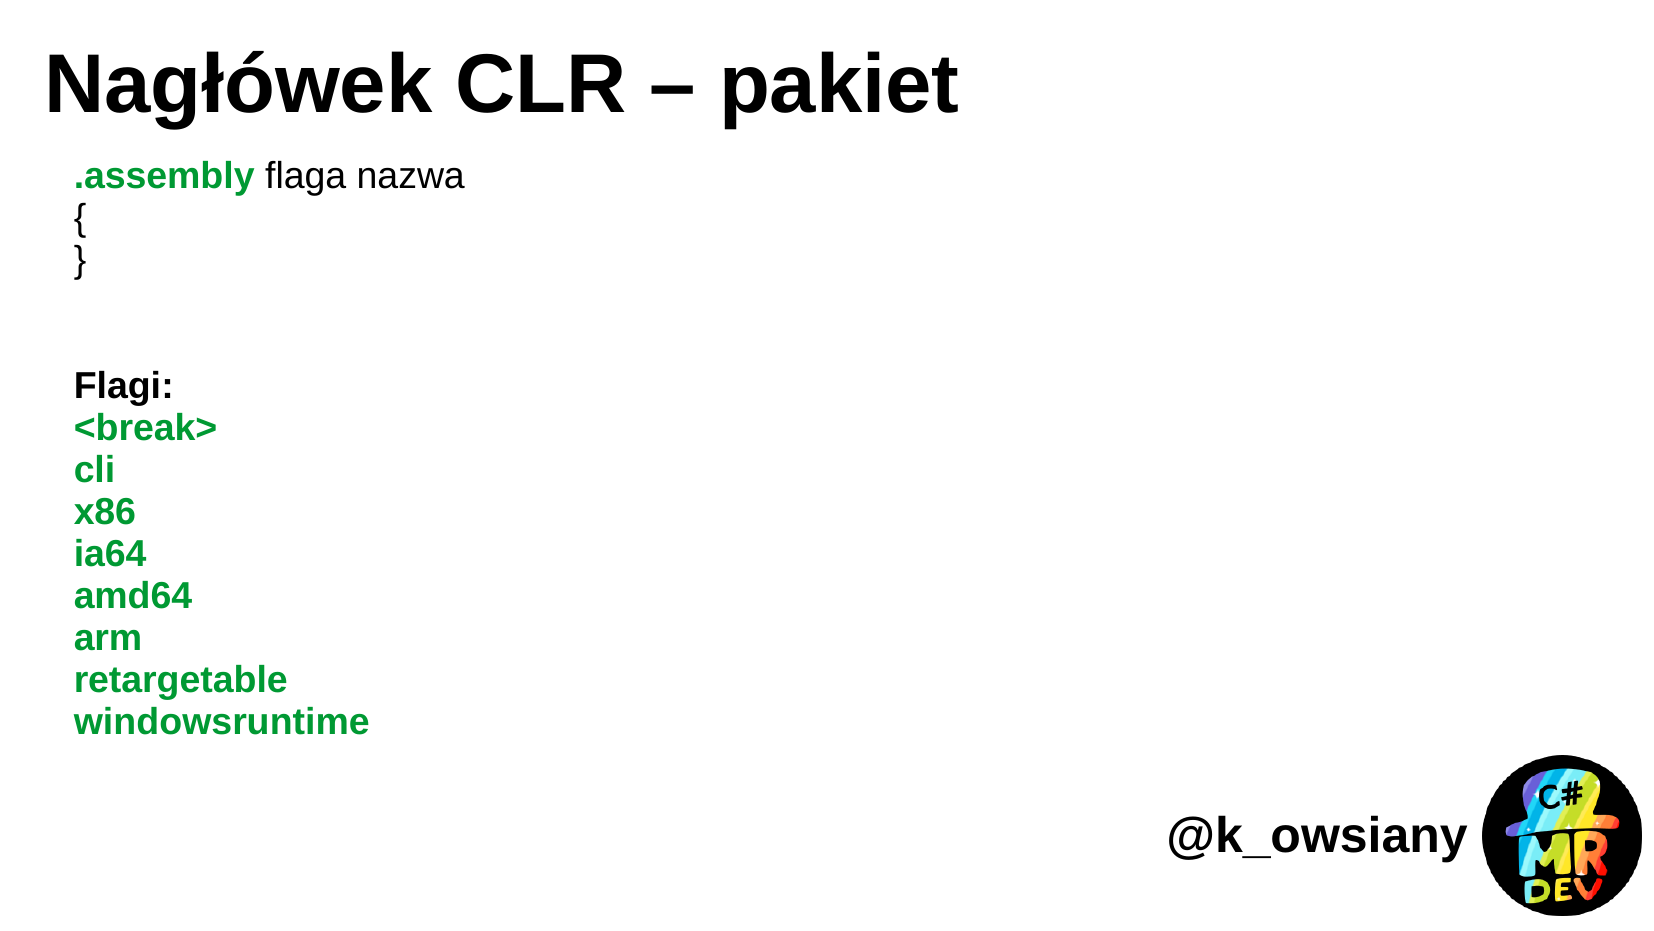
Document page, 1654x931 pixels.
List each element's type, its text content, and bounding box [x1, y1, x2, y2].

text_box Nagłówek CLR – pakiet [29, 29, 1495, 138]
text_box .assembly flaga nazwa { } Flagi: <break> cli x86 ia64 amd64 arm retargetable windowsruntime [59, 147, 979, 834]
picture [1482, 755, 1642, 916]
